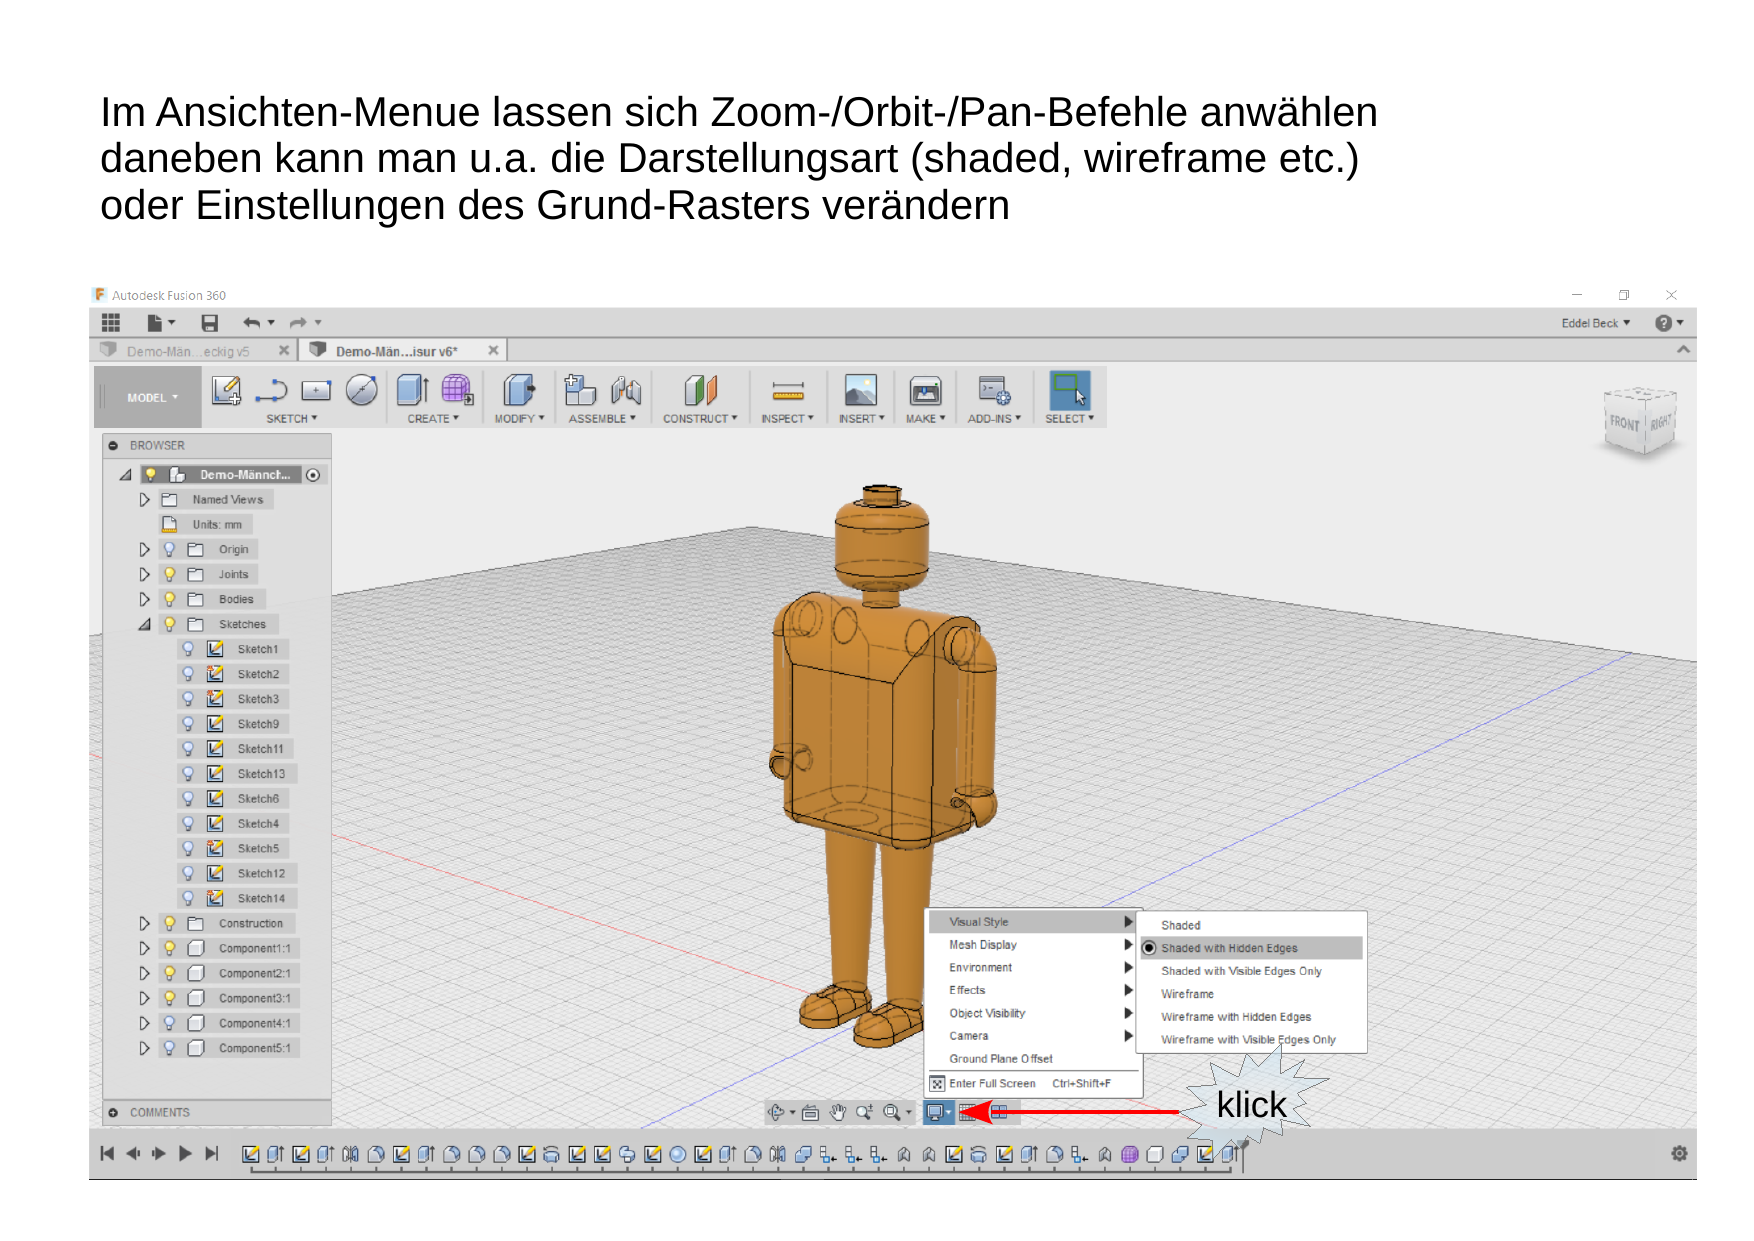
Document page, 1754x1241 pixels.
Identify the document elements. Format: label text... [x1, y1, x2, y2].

text_box klick [1201, 1077, 1307, 1134]
text_box [1210, 1043, 1305, 1077]
text_box [1307, 1078, 1330, 1089]
picture [89, 283, 1697, 1180]
text_box [1186, 1085, 1201, 1101]
title Im Ansichten-Menue lassen sich Zoom-/Orbit-/Pan-Befehle anwählen daneben kann man u.a. die Darstellungsart (shaded, wireframe etc.) oder Einstellungen des Grund-Rasters verändern [100, 87, 1539, 229]
text_box [1178, 1106, 1263, 1159]
